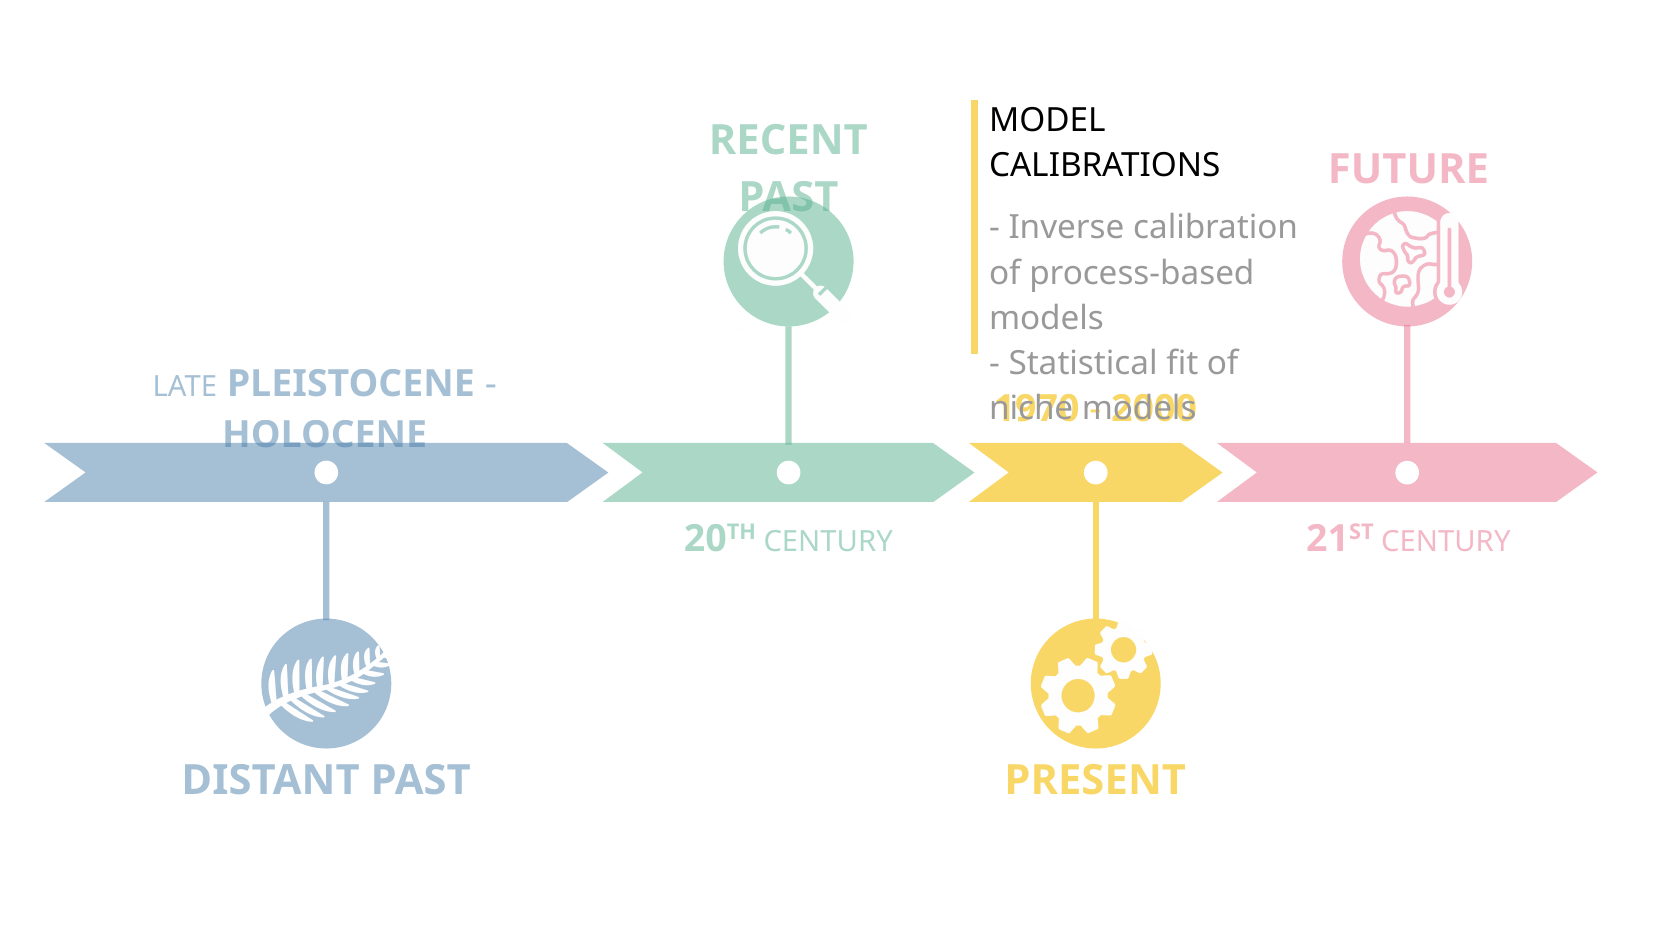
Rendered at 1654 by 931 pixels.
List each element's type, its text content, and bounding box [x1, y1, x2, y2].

text_box [1216, 442, 1598, 503]
text_box DISTANT PAST [149, 748, 504, 808]
picture [1030, 612, 1164, 752]
text_box [44, 442, 609, 502]
text_box [1468, 238, 1473, 285]
text_box [751, 200, 766, 208]
text_box 20th century [602, 507, 975, 567]
picture [1352, 205, 1468, 318]
picture [248, 630, 408, 741]
text_box 21St century [1263, 507, 1554, 567]
text_box Late Pleistocene - Holocene [59, 377, 591, 438]
text_box 1970 - 2000 [950, 377, 1241, 438]
picture [720, 208, 869, 356]
text_box [968, 442, 1223, 502]
text_box [770, 204, 783, 208]
text_box Model calibrationS - Inverse calibration of process-based models - Statistical fit of niche models [974, 88, 1329, 325]
text_box RECENT past [643, 137, 934, 197]
text_box [289, 618, 364, 630]
text_box [295, 741, 357, 748]
text_box [1342, 227, 1352, 296]
text_box [786, 197, 806, 208]
text_box [1375, 318, 1440, 327]
text_box [811, 200, 823, 208]
text_box [1374, 197, 1440, 205]
text_box [602, 442, 975, 502]
text_box PREsent [950, 748, 1241, 808]
text_box FUTURE [1329, 137, 1554, 197]
